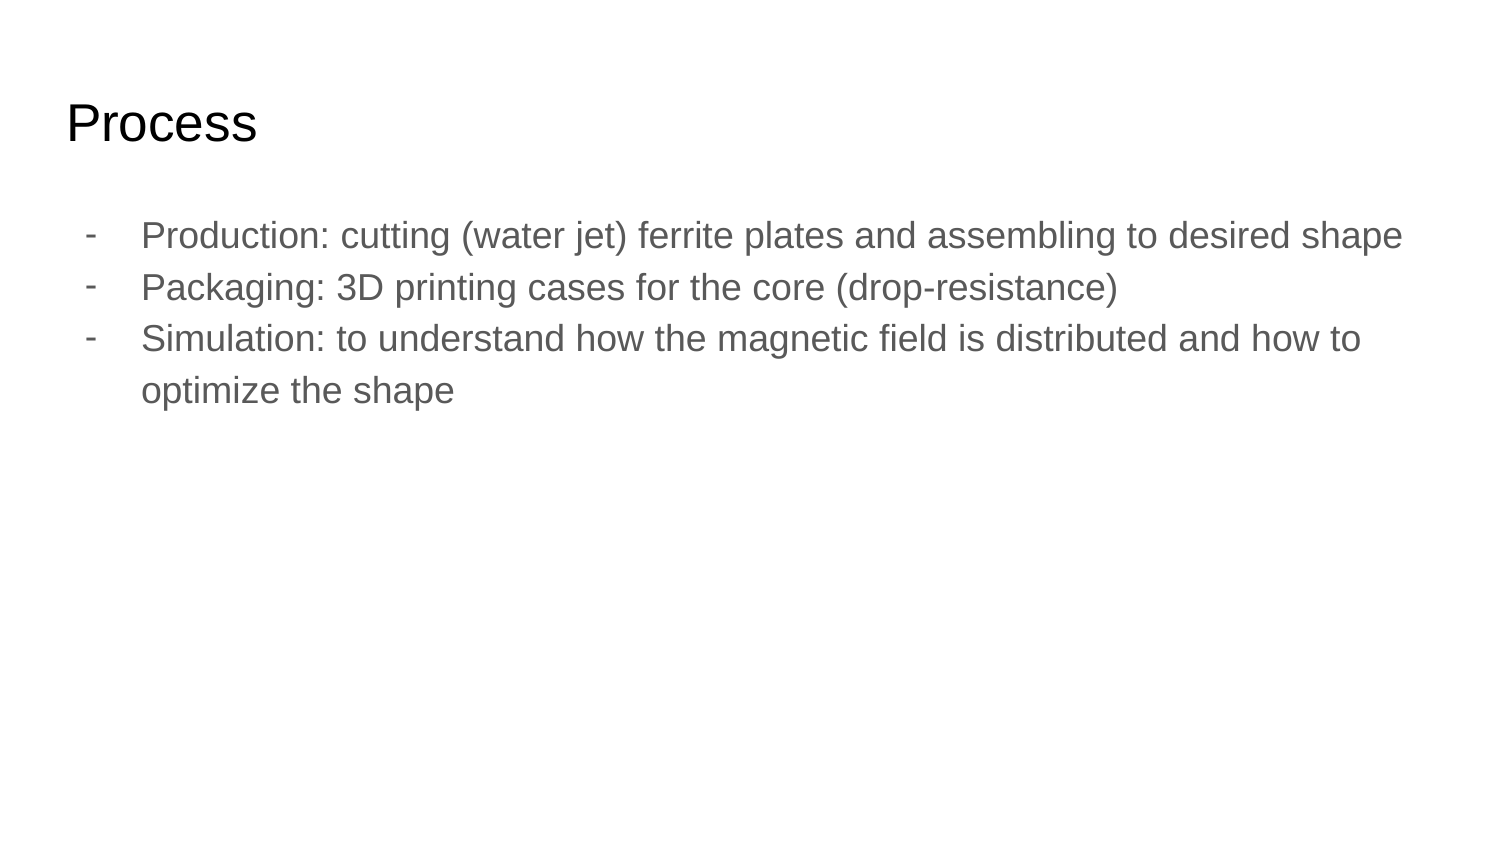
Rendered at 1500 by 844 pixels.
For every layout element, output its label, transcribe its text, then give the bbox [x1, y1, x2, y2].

title Process [51, 72, 1449, 167]
list Production: cutting (water jet) ferrite plates and assembling to desired shape Packaging: 3D printing cases for the core (drop-resistance) Simulation: to understand how the magnetic field is distributed and how to optimize the shape [51, 189, 1449, 750]
